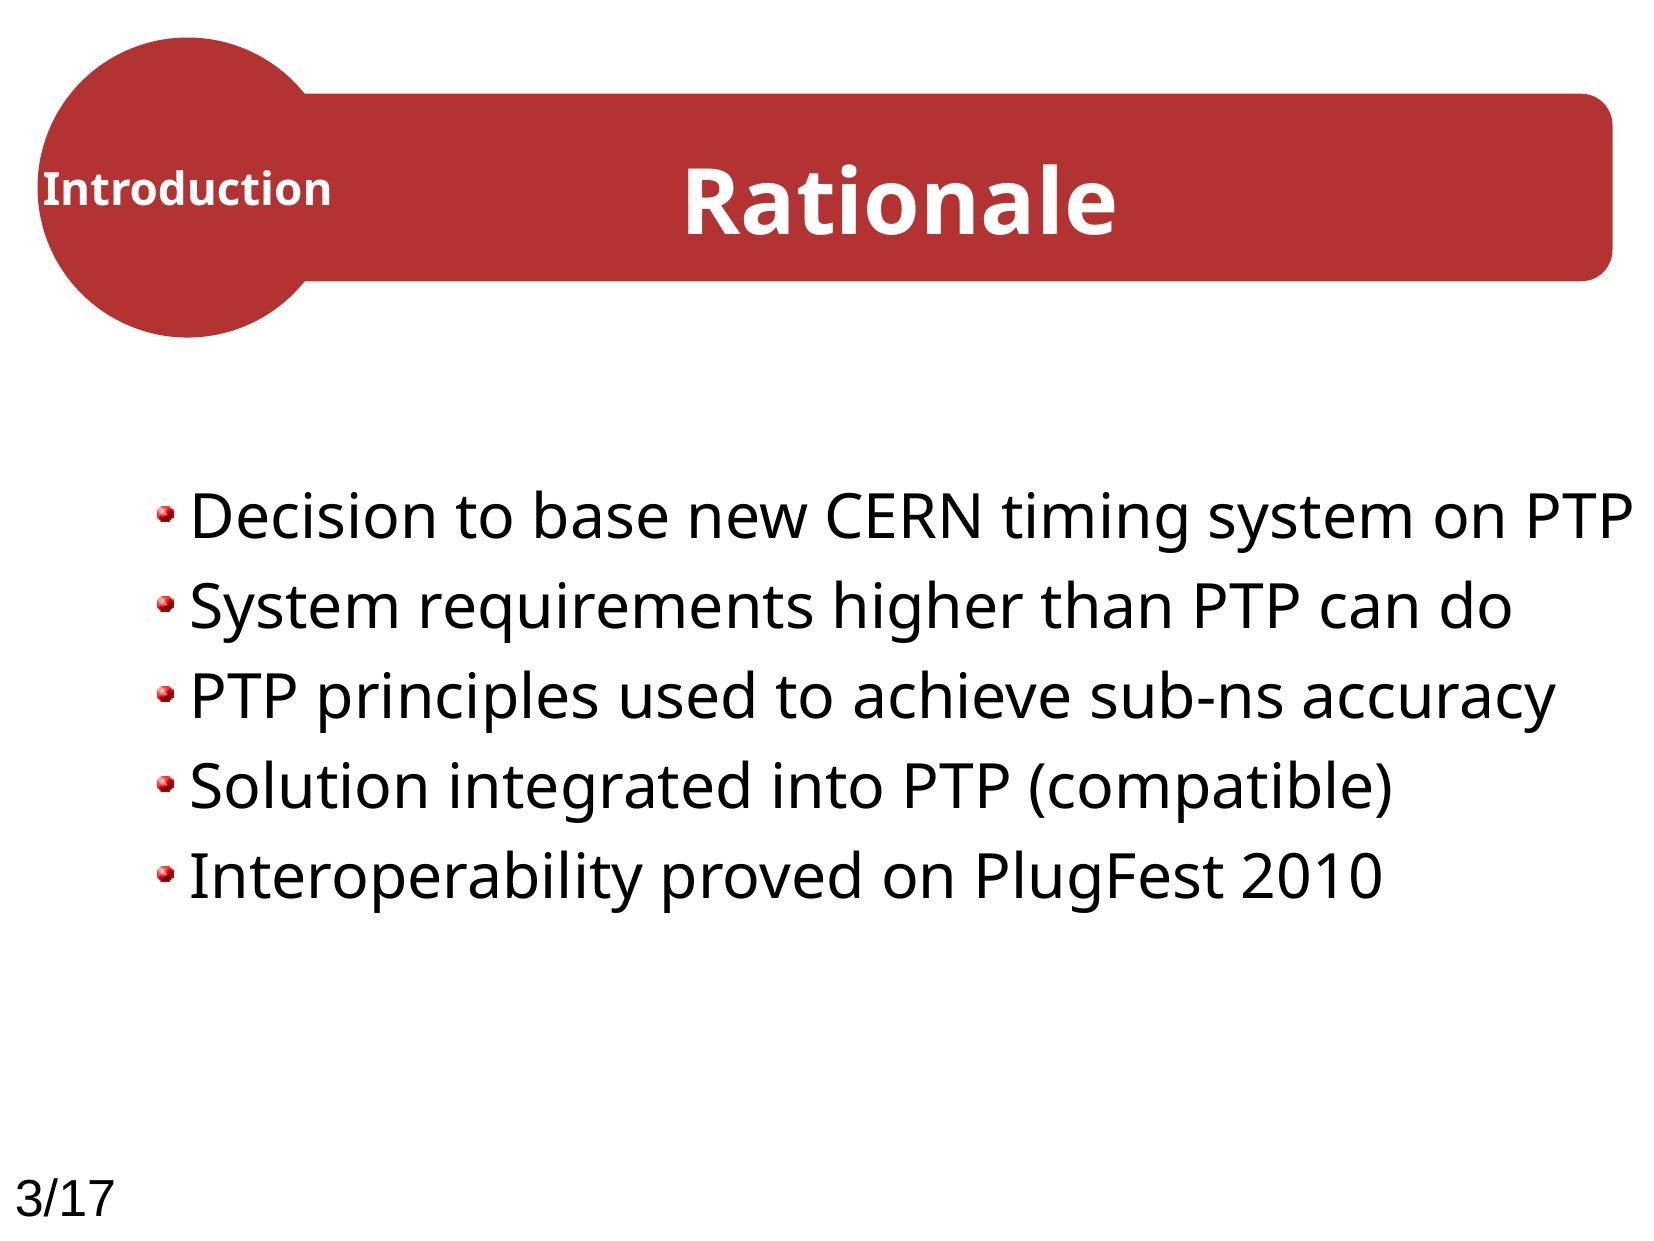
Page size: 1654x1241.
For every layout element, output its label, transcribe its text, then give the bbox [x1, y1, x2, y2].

text_box Decision to base new CERN timing system on PTP System requirements higher than PTP can do PTP principles used to achieve sub-ns accuracy Solution integrated into PTP (compatible) Interoperability proved on PlugFest 2010 [142, 294, 1600, 1006]
text_box [305, 93, 1613, 282]
text_box Introduction [37, 37, 338, 331]
text_box Rationale [665, 128, 1116, 247]
text_box 3/17 [0, 1162, 157, 1241]
